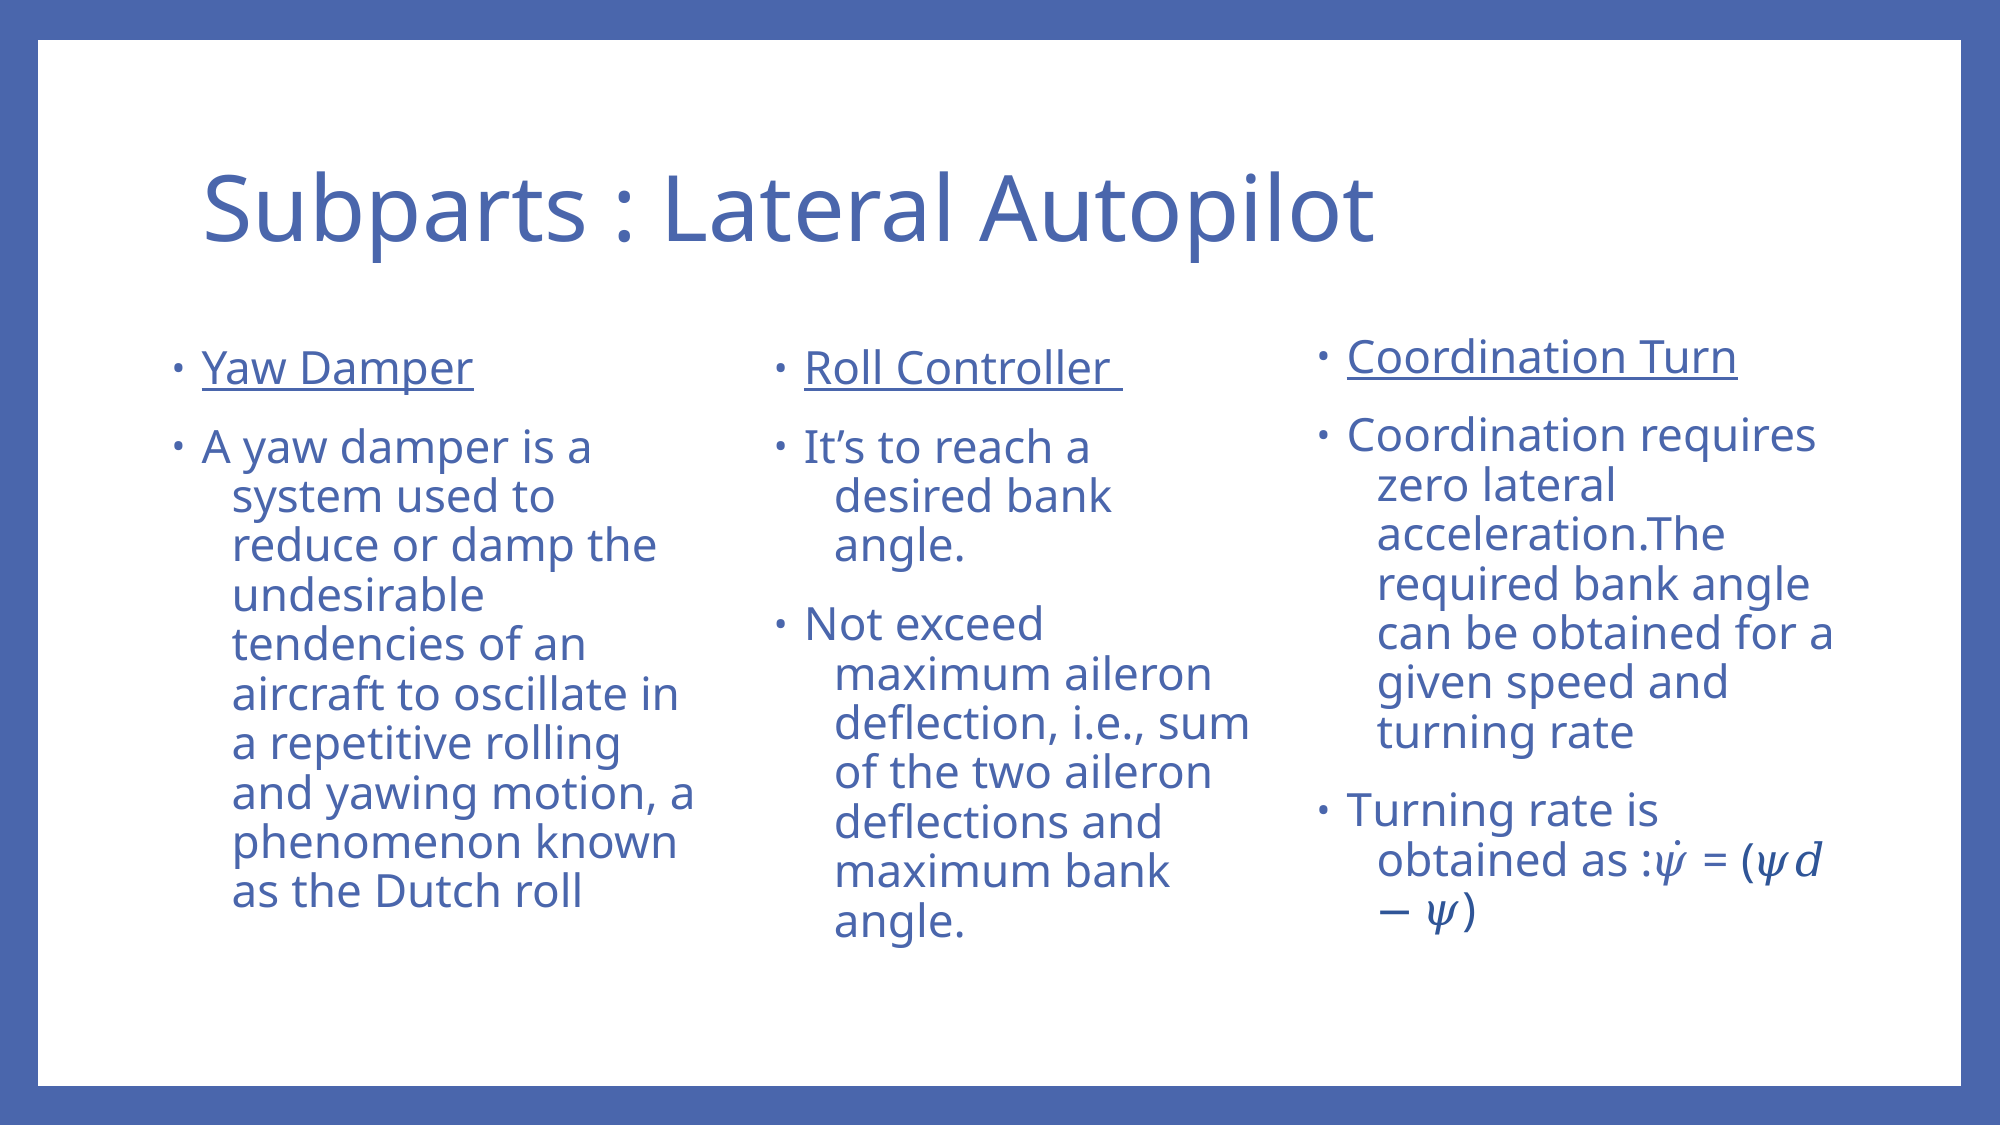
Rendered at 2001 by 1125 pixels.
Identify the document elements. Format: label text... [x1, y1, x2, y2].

text_box Coordination Turn Coordination requires zero lateral acceleration.The required bank angle can be obtained for a given speed and turning rate Turning rate is obtained as :𝜓̇ = (𝜓𝑑 − 𝜓) [1286, 326, 1859, 987]
title Subparts : Lateral Autopilot [187, 99, 1808, 323]
list Roll Controller It’s to reach a desired bank angle. Not exceed maximum aileron deflection, i.e., sum of the two aileron deflections and maximum bank angle. [743, 337, 1270, 998]
list Yaw Damper A yaw damper is a system used to reduce or damp the undesirable tendencies of an aircraft to oscillate in a repetitive rolling and yawing motion, a phenomenon known as the Dutch roll [141, 337, 714, 998]
